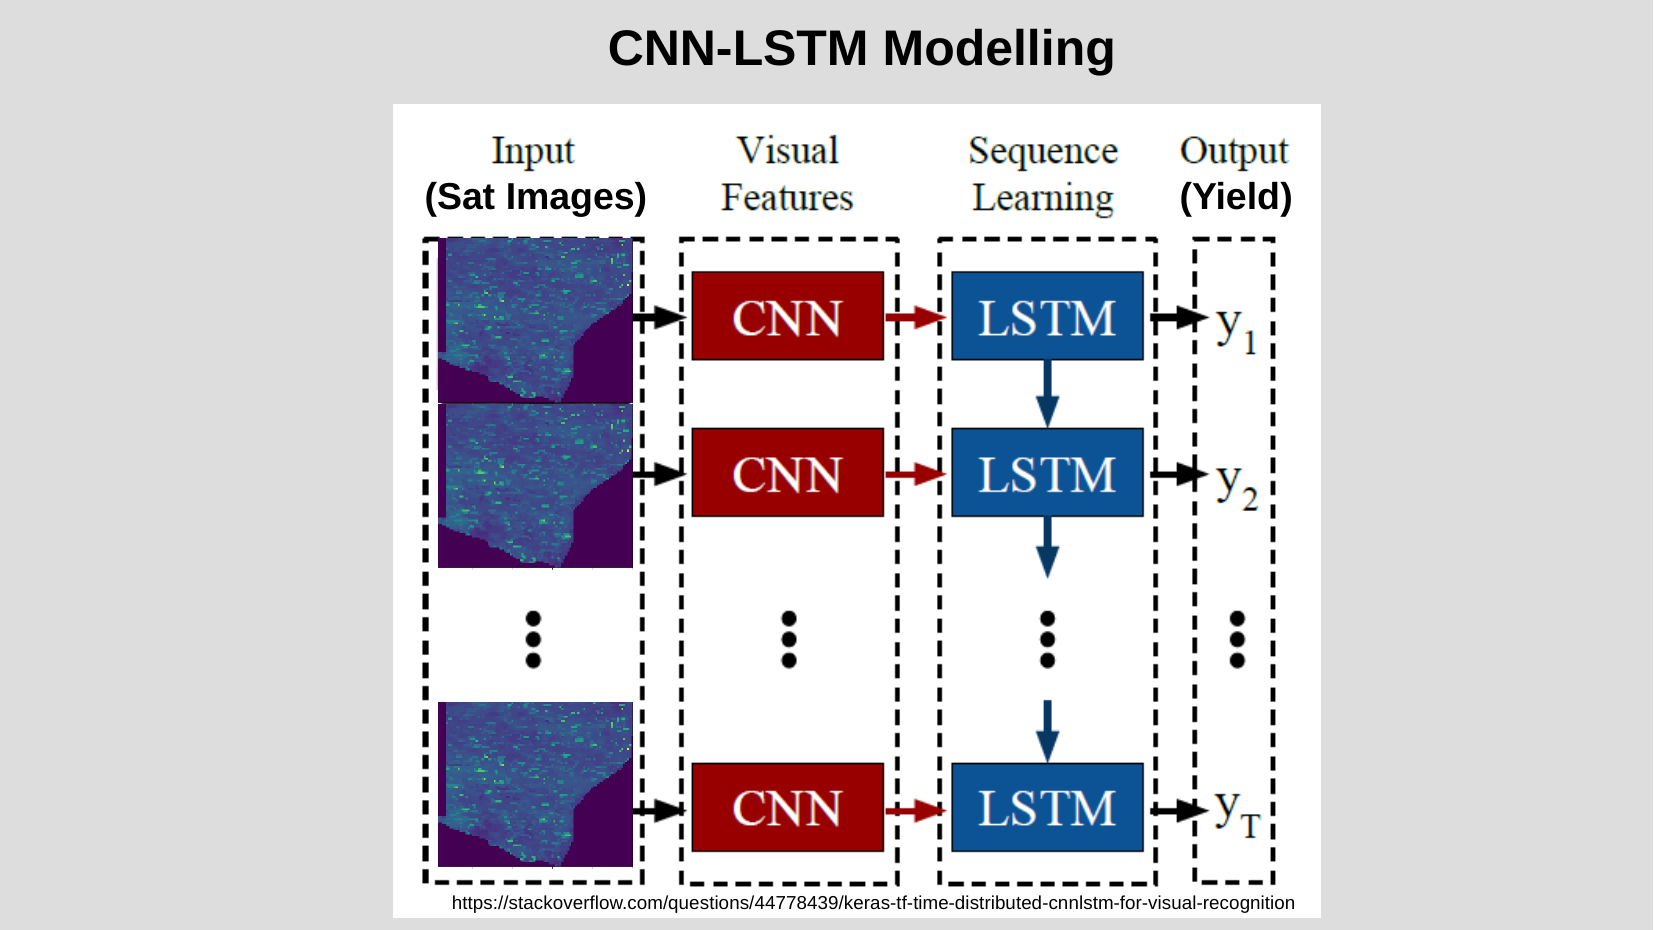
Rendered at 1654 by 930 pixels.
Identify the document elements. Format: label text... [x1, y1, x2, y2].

text_box https://stackoverflow.com/questions/44778439/keras-tf-time-distributed-cnnlstm-for-visual-recognition [437, 884, 1310, 921]
picture [393, 104, 1321, 918]
text_box (Sat Images) [409, 168, 663, 225]
text_box (Yield) [1164, 168, 1308, 225]
list CNN-LSTM Modelling [0, 20, 1653, 91]
